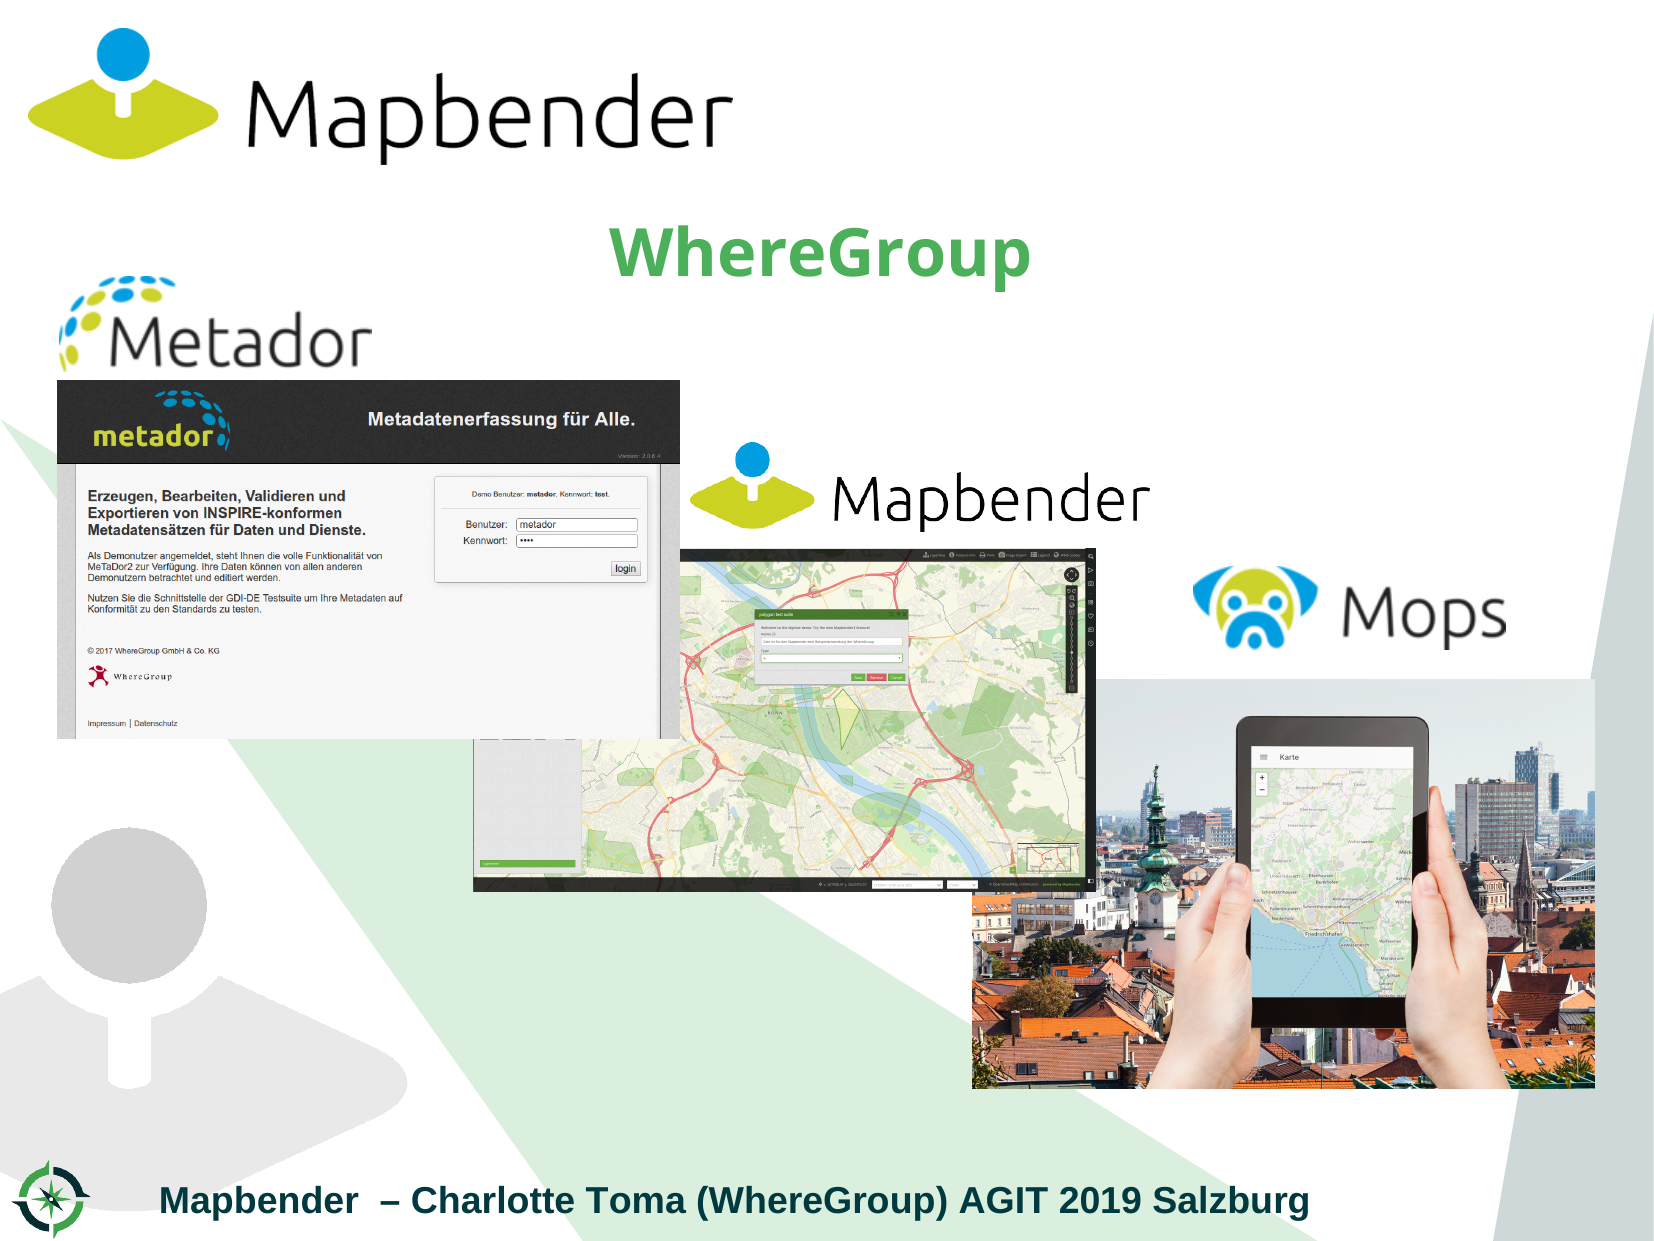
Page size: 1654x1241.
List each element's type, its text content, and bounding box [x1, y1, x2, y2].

picture [59, 276, 372, 373]
picture [10, 1158, 92, 1240]
picture [28, 28, 733, 165]
title WhereGroup [76, 177, 1565, 325]
picture [1193, 566, 1506, 650]
picture [57, 380, 1595, 1089]
picture [690, 442, 1150, 532]
